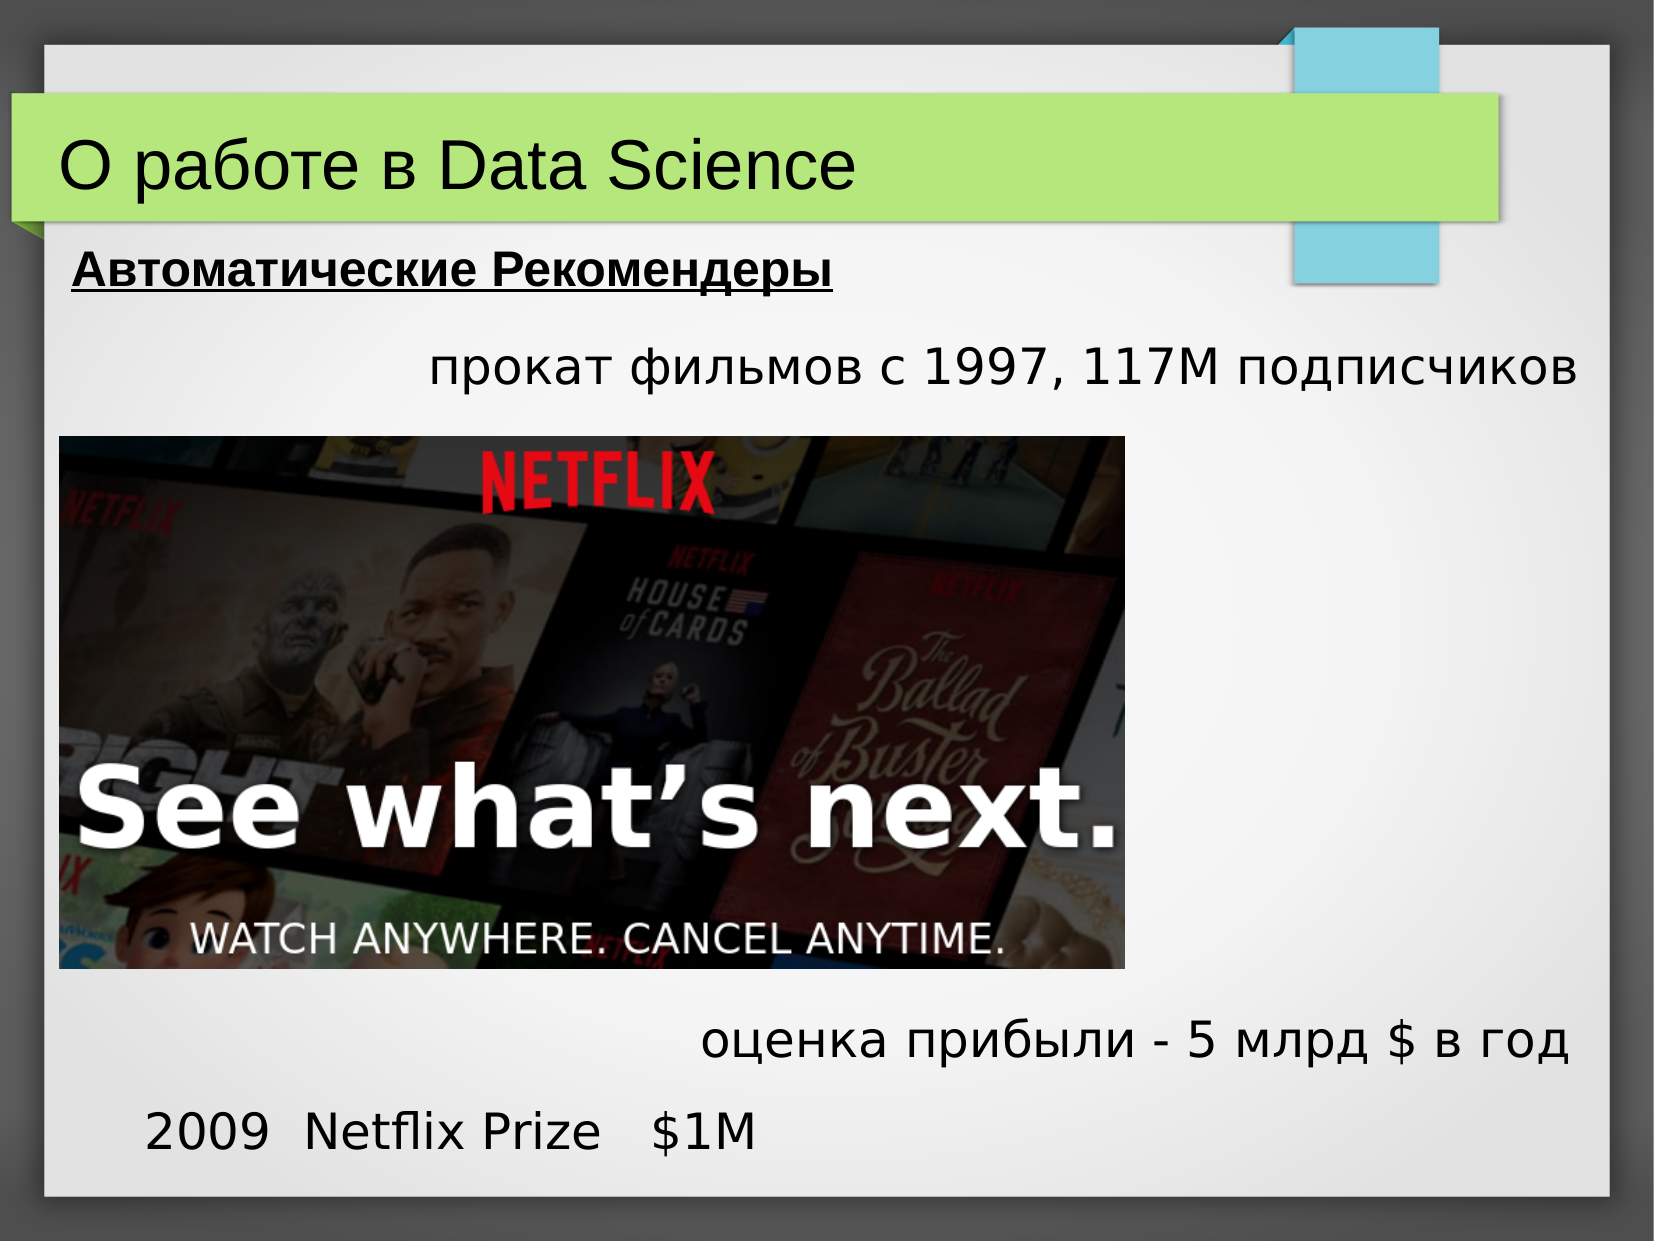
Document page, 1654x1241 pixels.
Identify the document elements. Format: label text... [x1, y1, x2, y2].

text_box оценка прибыли - 5 млрд $ в год [685, 1003, 1619, 1078]
text_box 2009 Netflix Prize $1M [129, 1096, 827, 1170]
text_box прокат фильмов с 1997, 117М подписчиков [413, 330, 1595, 405]
subtitle Автоматические Рекомендеры [70, 230, 839, 308]
picture [0, 0, 1654, 1241]
title О работе в Data Science [59, 125, 1394, 205]
